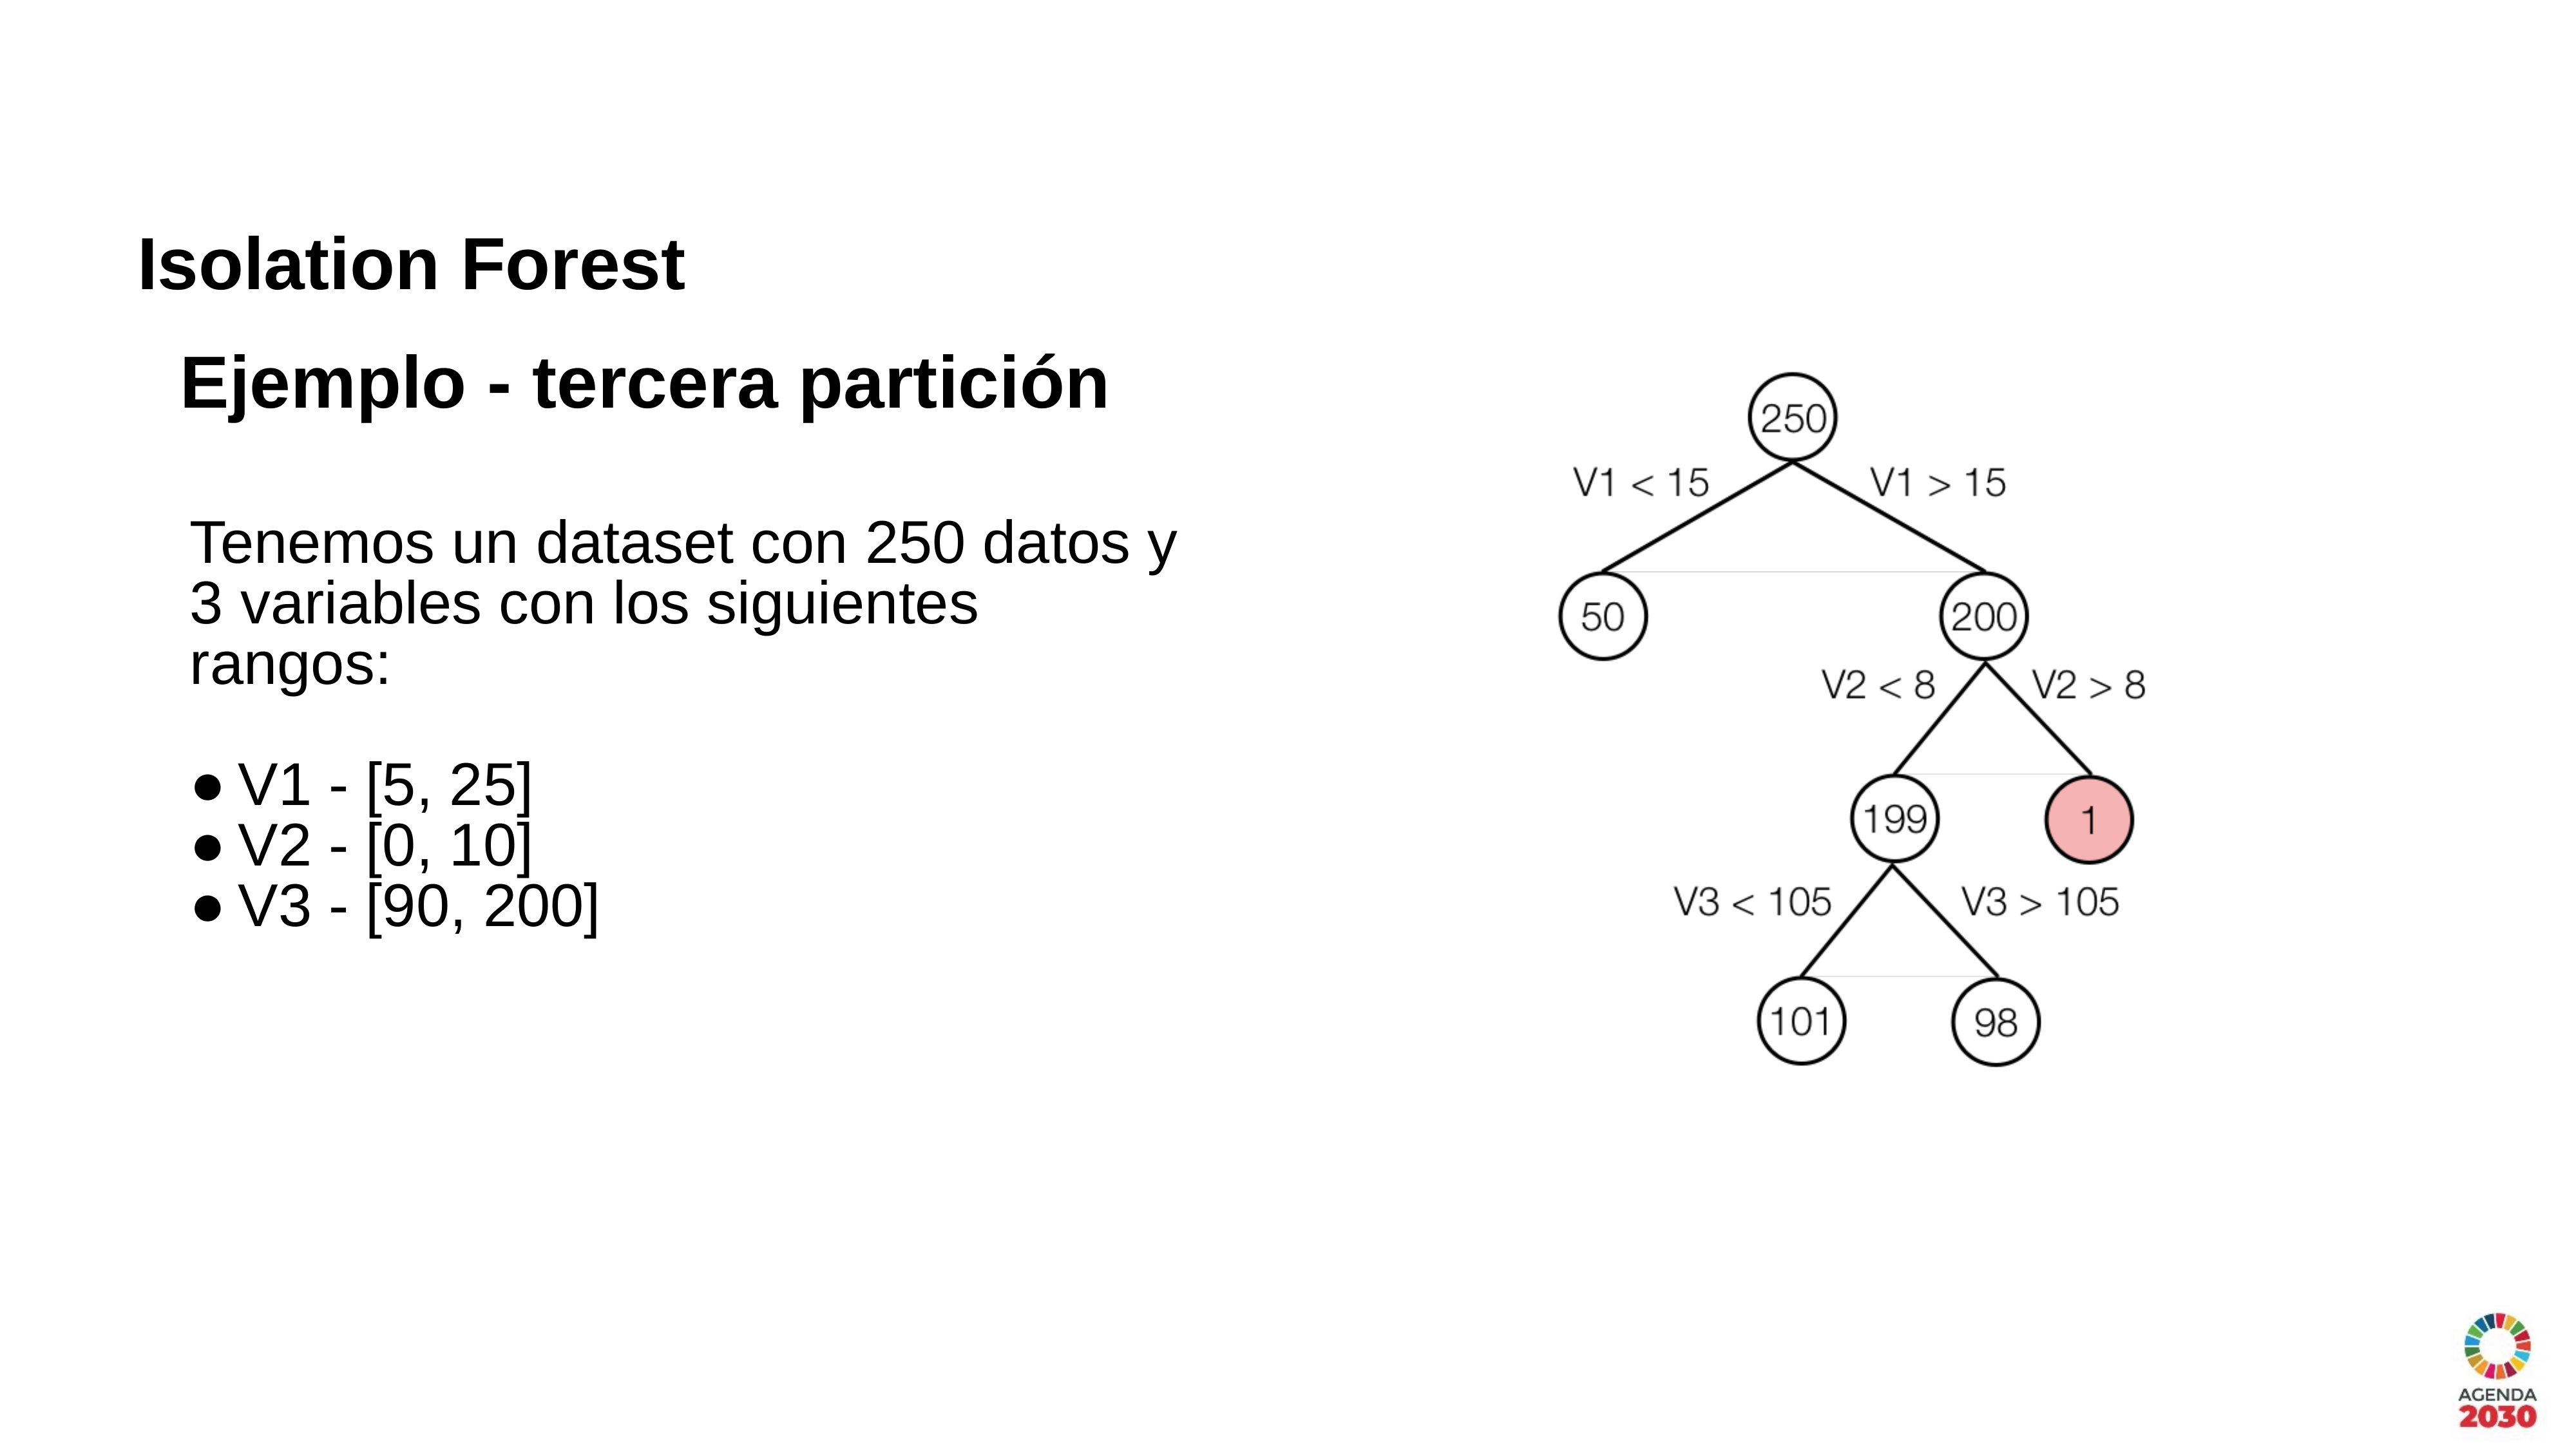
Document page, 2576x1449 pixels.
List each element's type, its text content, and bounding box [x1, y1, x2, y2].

picture [2450, 1297, 2547, 1441]
picture [1371, 204, 2300, 1122]
title Ejemplo - tercera partición [170, 310, 1210, 428]
title Isolation Forest [128, 102, 1687, 310]
list Tenemos un dataset con 250 datos y 3 variables con los siguientes rangos: V1 - [5, 25] V2 - [0, 10] V3 - [90, 200] [170, 505, 1210, 1193]
